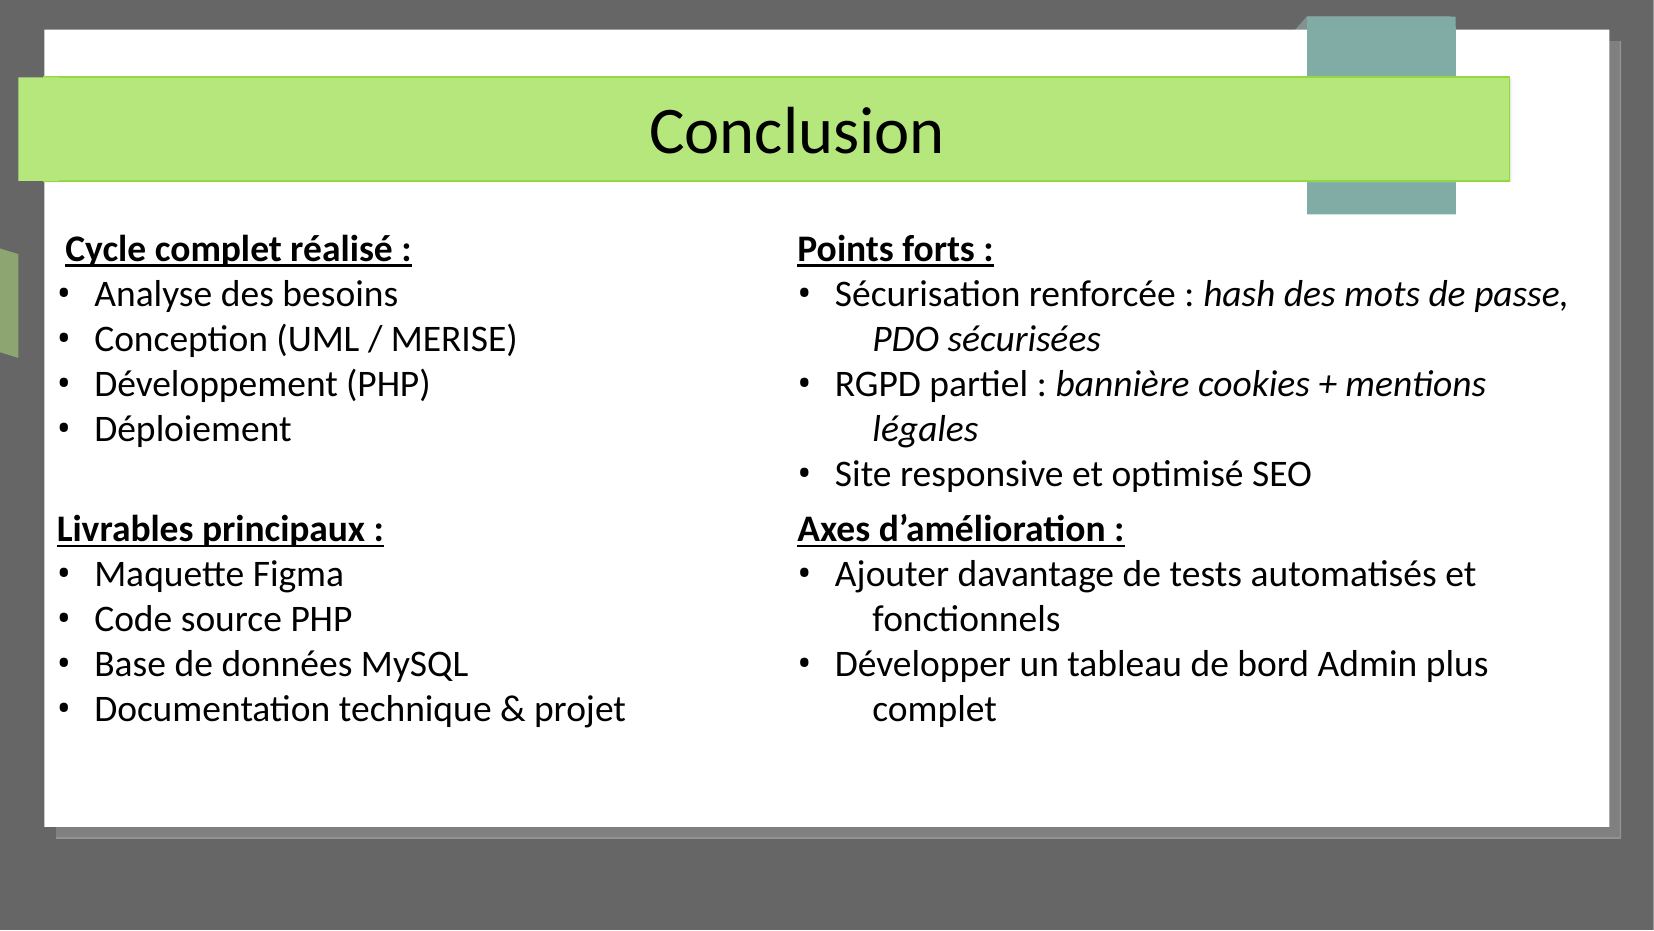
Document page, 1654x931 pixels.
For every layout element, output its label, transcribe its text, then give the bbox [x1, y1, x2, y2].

text_box Livrables principaux : Maquette Figma Code source PHP Base de données MySQL Documentation technique & projet [41, 496, 782, 785]
text_box Cycle complet réalisé : Analyse des besoins Conception (UML / MERISE) Développement (PHP) Déploiement [41, 216, 782, 496]
title Conclusion [88, 75, 1506, 179]
text_box Points forts : Sécurisation renforcée : hash des mots de passe, PDO sécurisées RGPD partiel : bannière cookies + mentions légales Site responsive et optimisé SEO [782, 216, 1610, 496]
text_box Axes d’amélioration : Ajouter davantage de tests automatisés et fonctionnels Développer un tableau de bord Admin plus complet [782, 496, 1610, 785]
